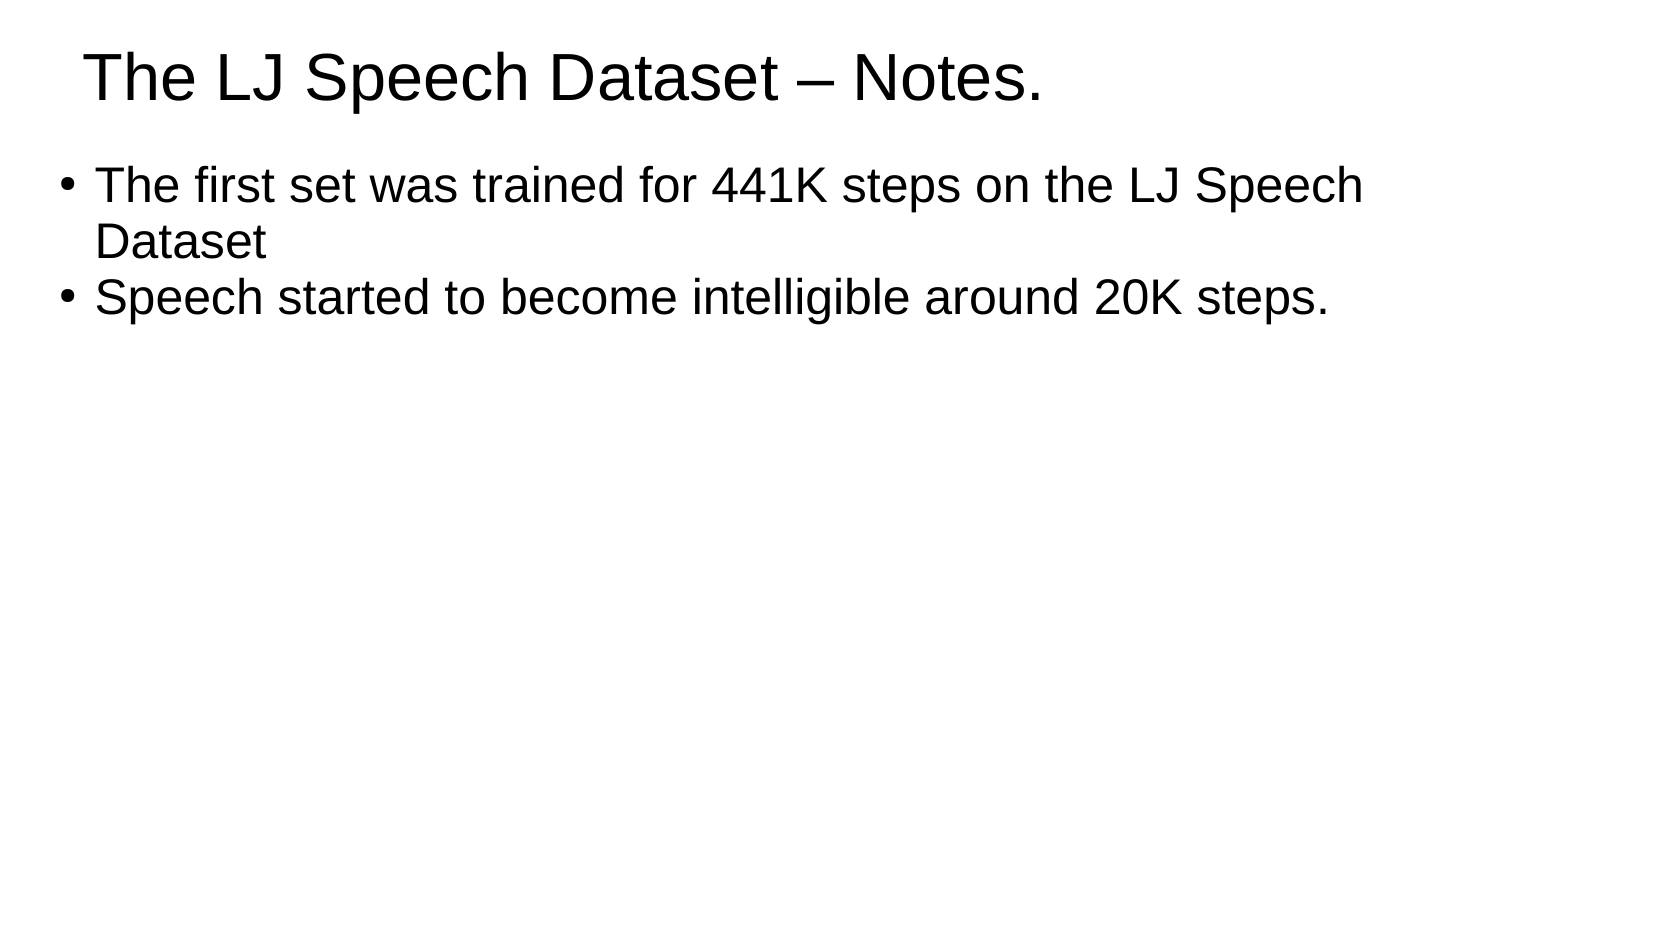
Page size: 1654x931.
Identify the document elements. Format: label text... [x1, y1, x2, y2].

title The LJ Speech Dataset – Notes. [82, 37, 1571, 119]
subtitle The first set was trained for 441K steps on the LJ Speech Dataset Speech started to become intelligible around 20K steps. [59, 157, 1548, 931]
